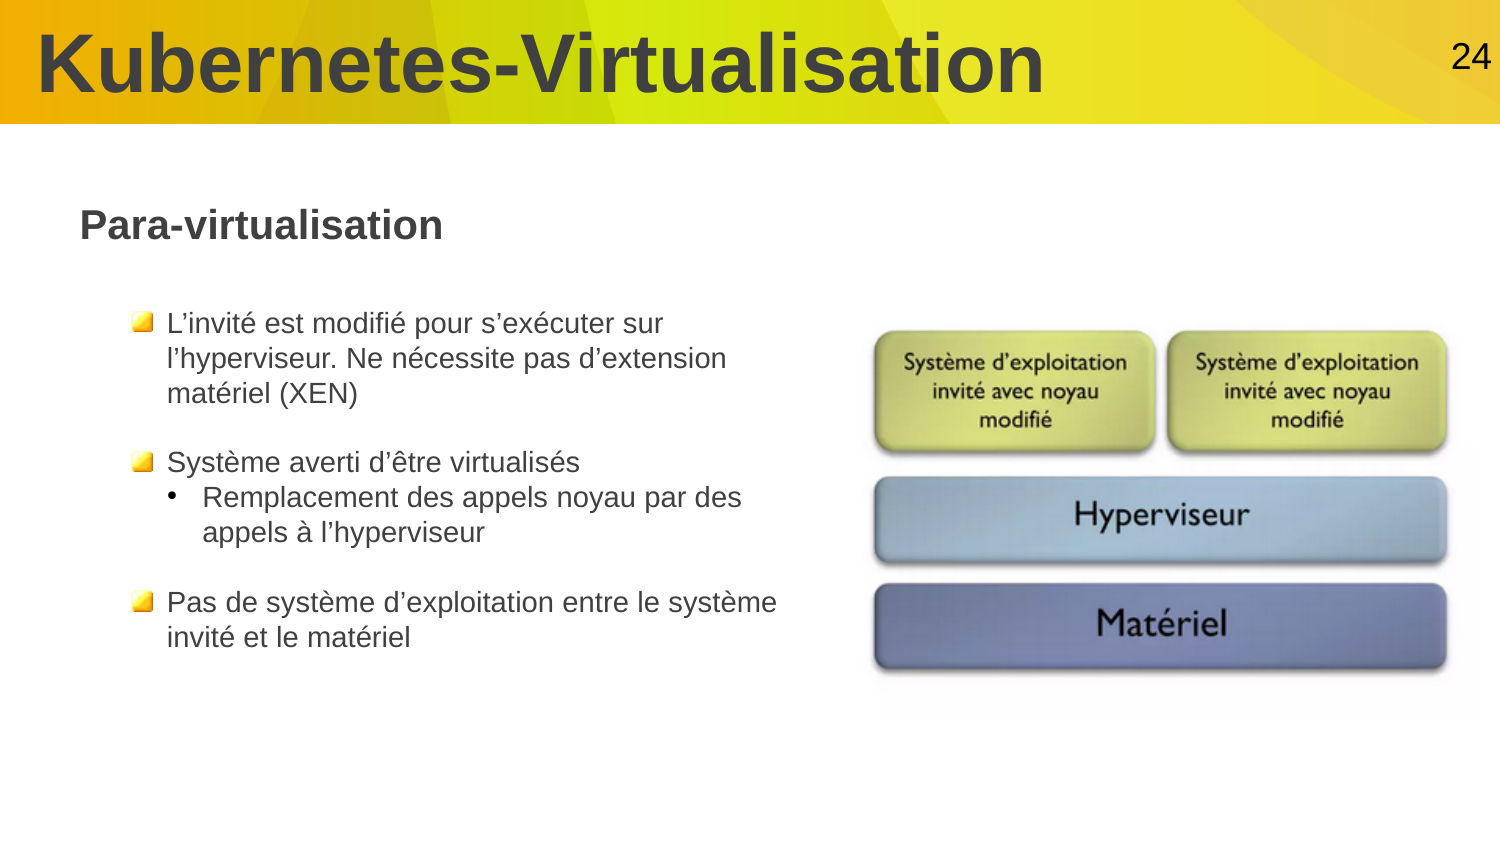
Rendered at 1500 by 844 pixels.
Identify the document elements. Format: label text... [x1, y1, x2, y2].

text_box L’invité est modifié pour s’exécuter sur l’hyperviseur. Ne nécessite pas d’extension matériel (XEN) Système averti d’être virtualisés Remplacement des appels noyau par des appels à l’hyperviseur Pas de système d’exploitation entre le système invité et le matériel [66, 296, 804, 721]
text_box <numéro> [1321, 35, 1493, 106]
text_box Kubernetes-Virtualisation [0, 0, 1498, 130]
text_box Para-virtualisation [64, 185, 1459, 261]
picture [0, 0, 1500, 844]
